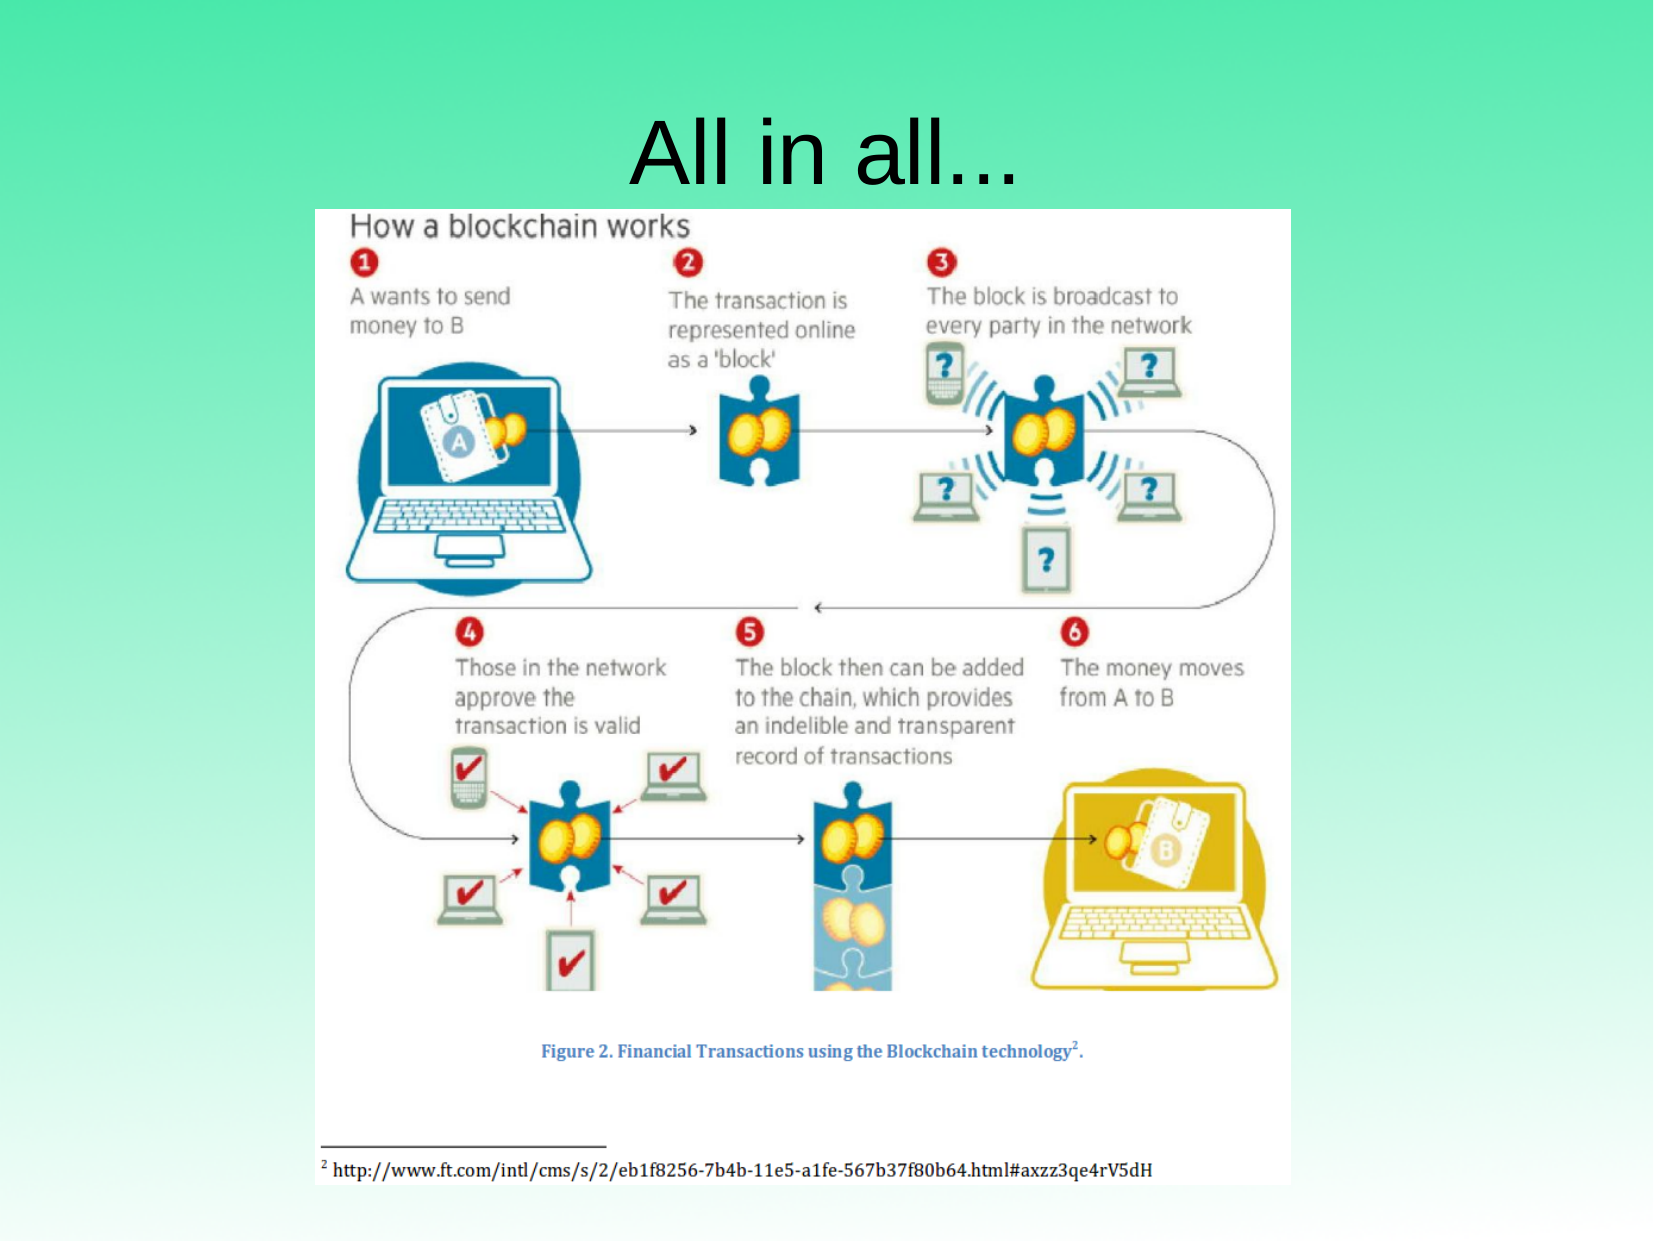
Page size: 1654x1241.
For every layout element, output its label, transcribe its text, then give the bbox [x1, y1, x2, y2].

title All in all... [82, 49, 1571, 257]
picture [0, 0, 1654, 1241]
